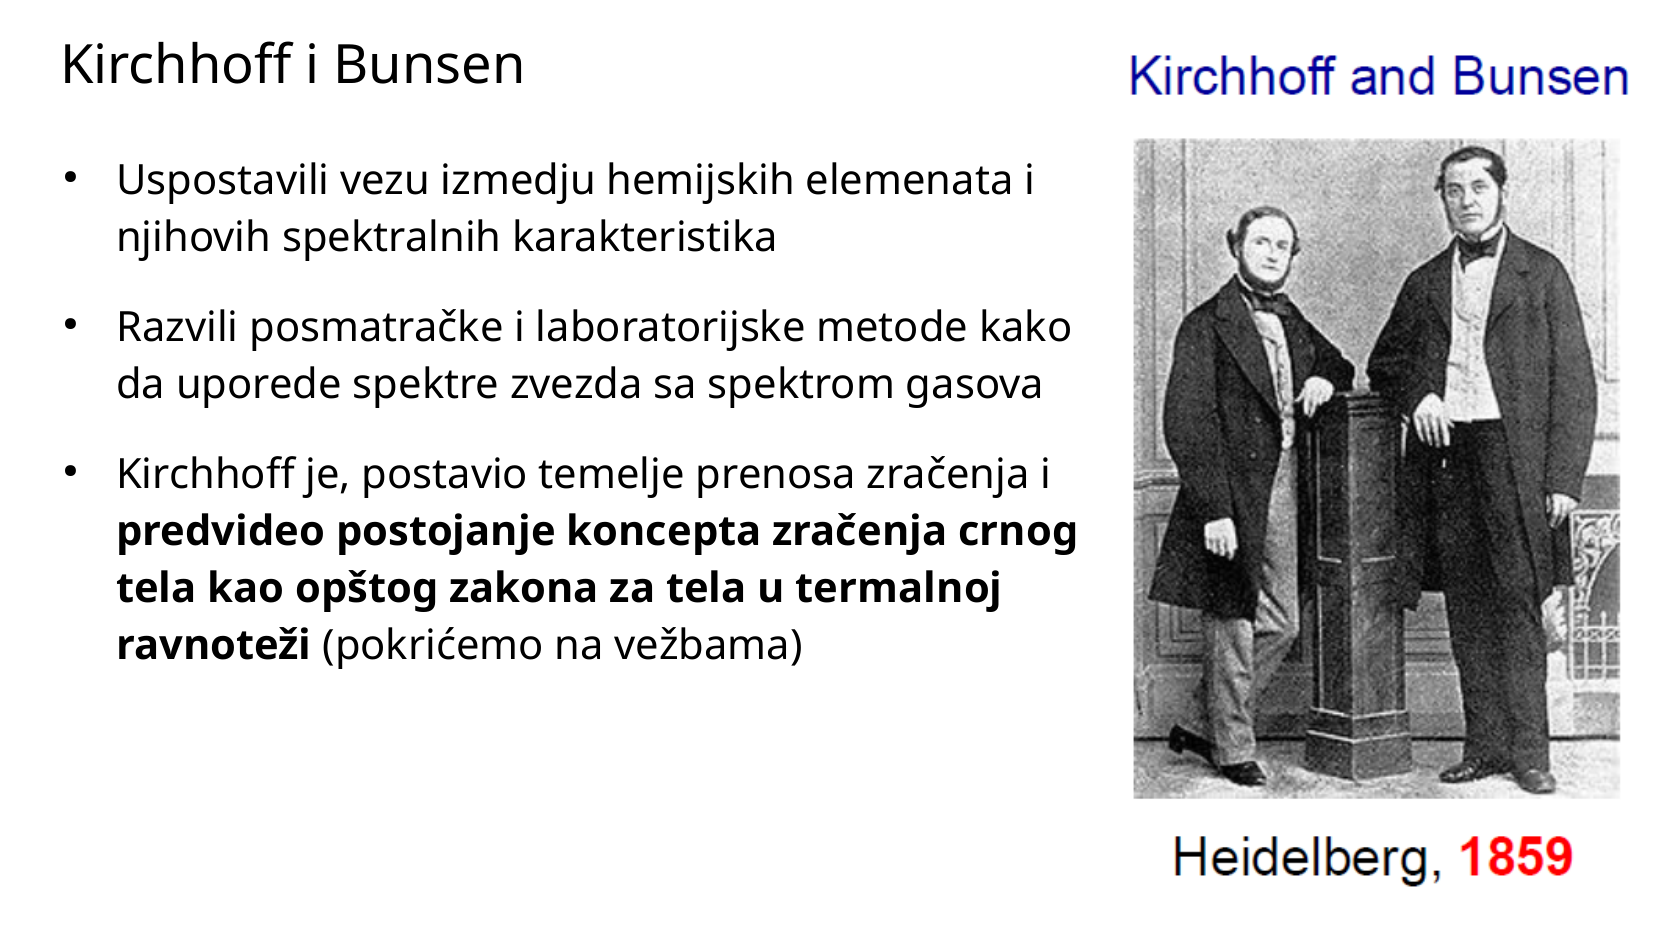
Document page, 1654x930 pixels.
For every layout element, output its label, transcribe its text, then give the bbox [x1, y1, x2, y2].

title Kirchhoff i Bunsen [59, 13, 1648, 113]
list Uspostavili vezu izmedju hemijskih elemenata i njihovih spektralnih karakteristika Razvili posmatračke i laboratorijske metode kako da uporede spektre zvezda sa spektrom gasova Kirchhoff je, postavio temelje prenosa zračenja i predvideo postojanje koncepta zračenja crnog tela kao opštog zakona za tela u termalnoj ravnoteži (pokrićemo na vežbama) [45, 149, 1087, 880]
picture [1087, 37, 1653, 907]
